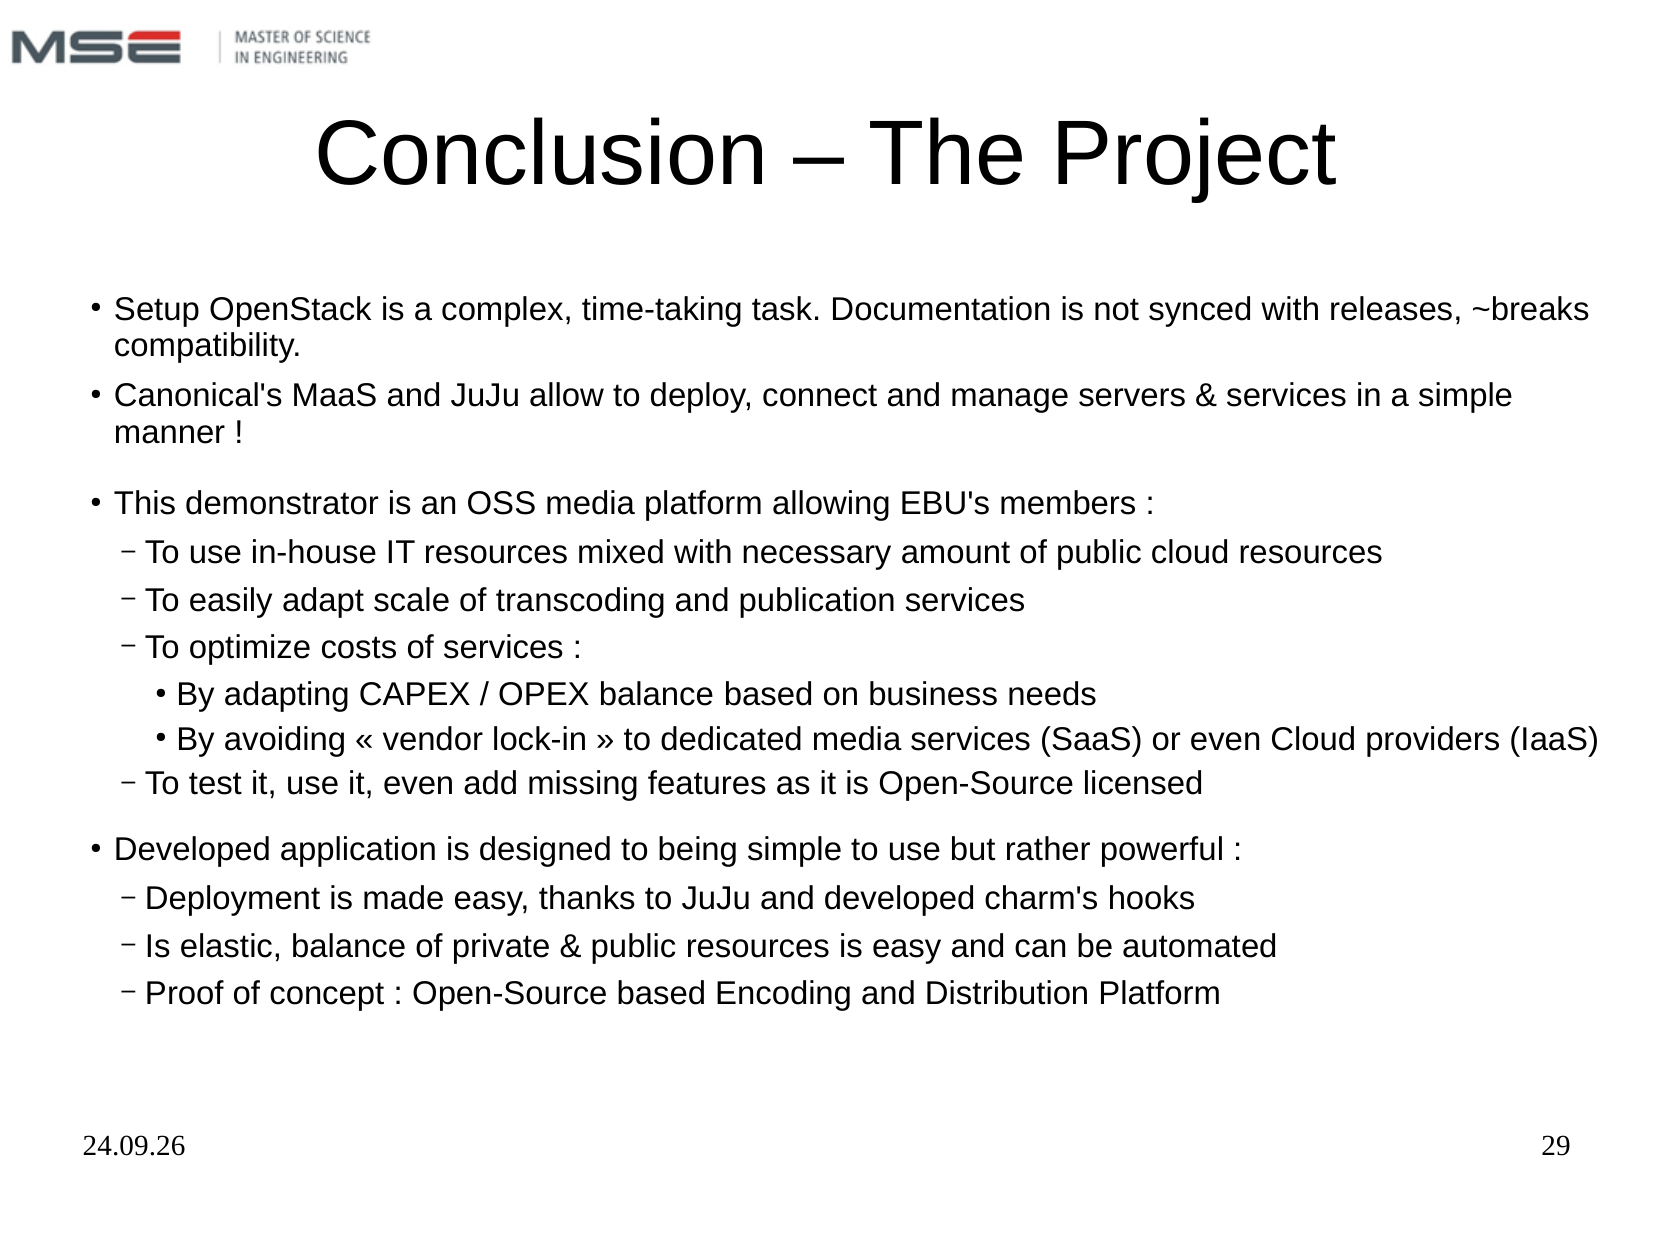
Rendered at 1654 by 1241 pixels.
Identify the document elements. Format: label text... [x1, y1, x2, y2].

picture [3, 0, 402, 107]
title Conclusion – The Project [82, 49, 1571, 257]
list Setup OpenStack is a complex, time-taking task. Documentation is not synced with releases, ~breaks compatibility. Canonical's MaaS and JuJu allow to deploy, connect and manage servers & services in a simple manner ! This demonstrator is an OSS media platform allowing EBU's members : To use in-house IT resources mixed with necessary amount of public cloud resources To easily adapt scale of transcoding and publication services To optimize costs of services : By adapting CAPEX / OPEX balance based on business needs By avoiding « vendor lock-in » to dedicated media services (SaaS) or even Cloud providers (IaaS) To test it, use it, even add missing features as it is Open-Source licensed Developed application is designed to being simple to use but rather powerful : Deployment is made easy, thanks to JuJu and developed charm's hooks Is elastic, balance of private & public resources is easy and can be automated Proof of concept : Open-Source based Encoding and Distribution Platform [82, 290, 1607, 1052]
